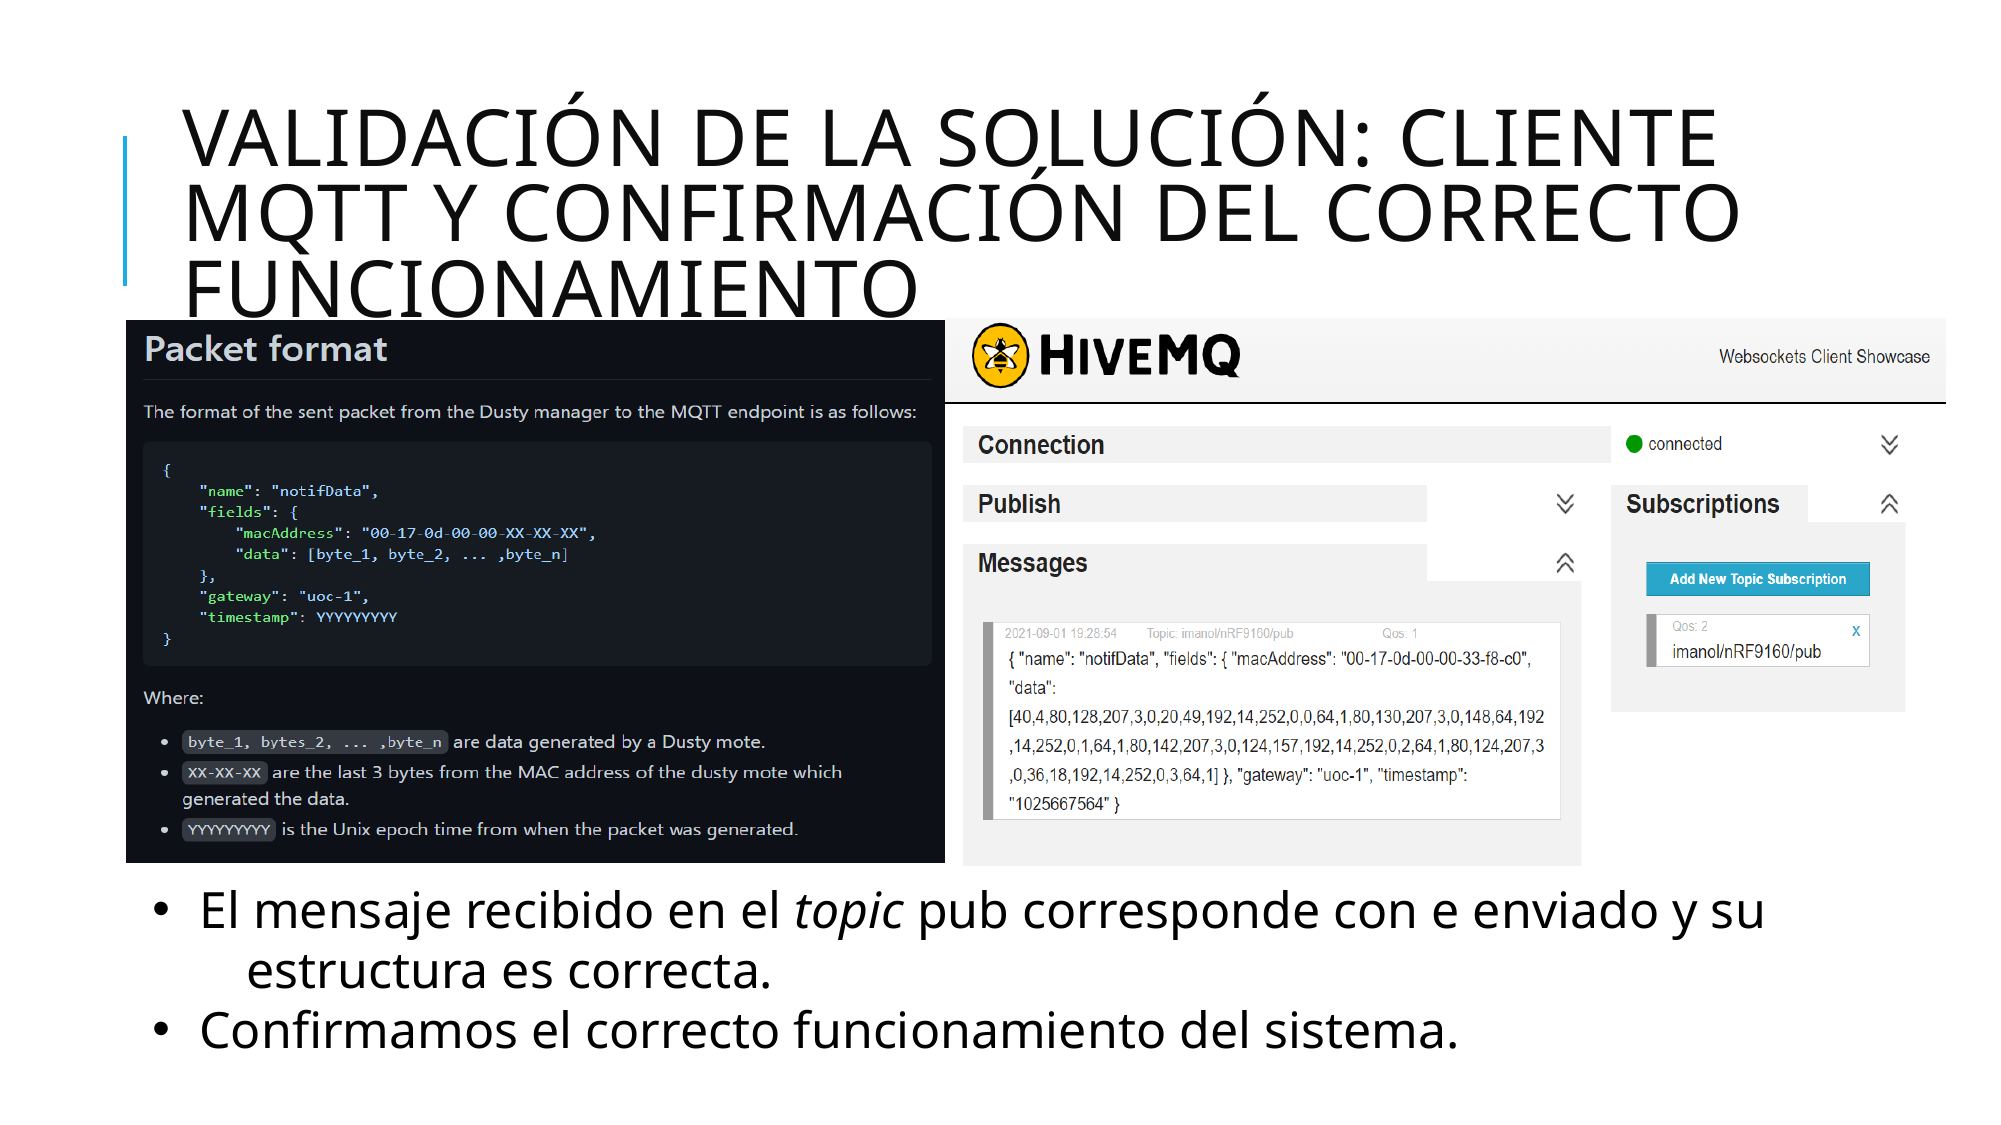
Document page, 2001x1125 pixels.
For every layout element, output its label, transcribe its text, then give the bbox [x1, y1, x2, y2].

text_box El mensaje recibido en el topic pub corresponde con e enviado y su estructura es correcta. Confirmamos el correcto funcionamiento del sistema. [137, 871, 1848, 1069]
picture [126, 318, 1946, 887]
title Validación de la solución: Cliente MQTT y confirmación del correcto funcionamiento [168, 96, 1763, 320]
